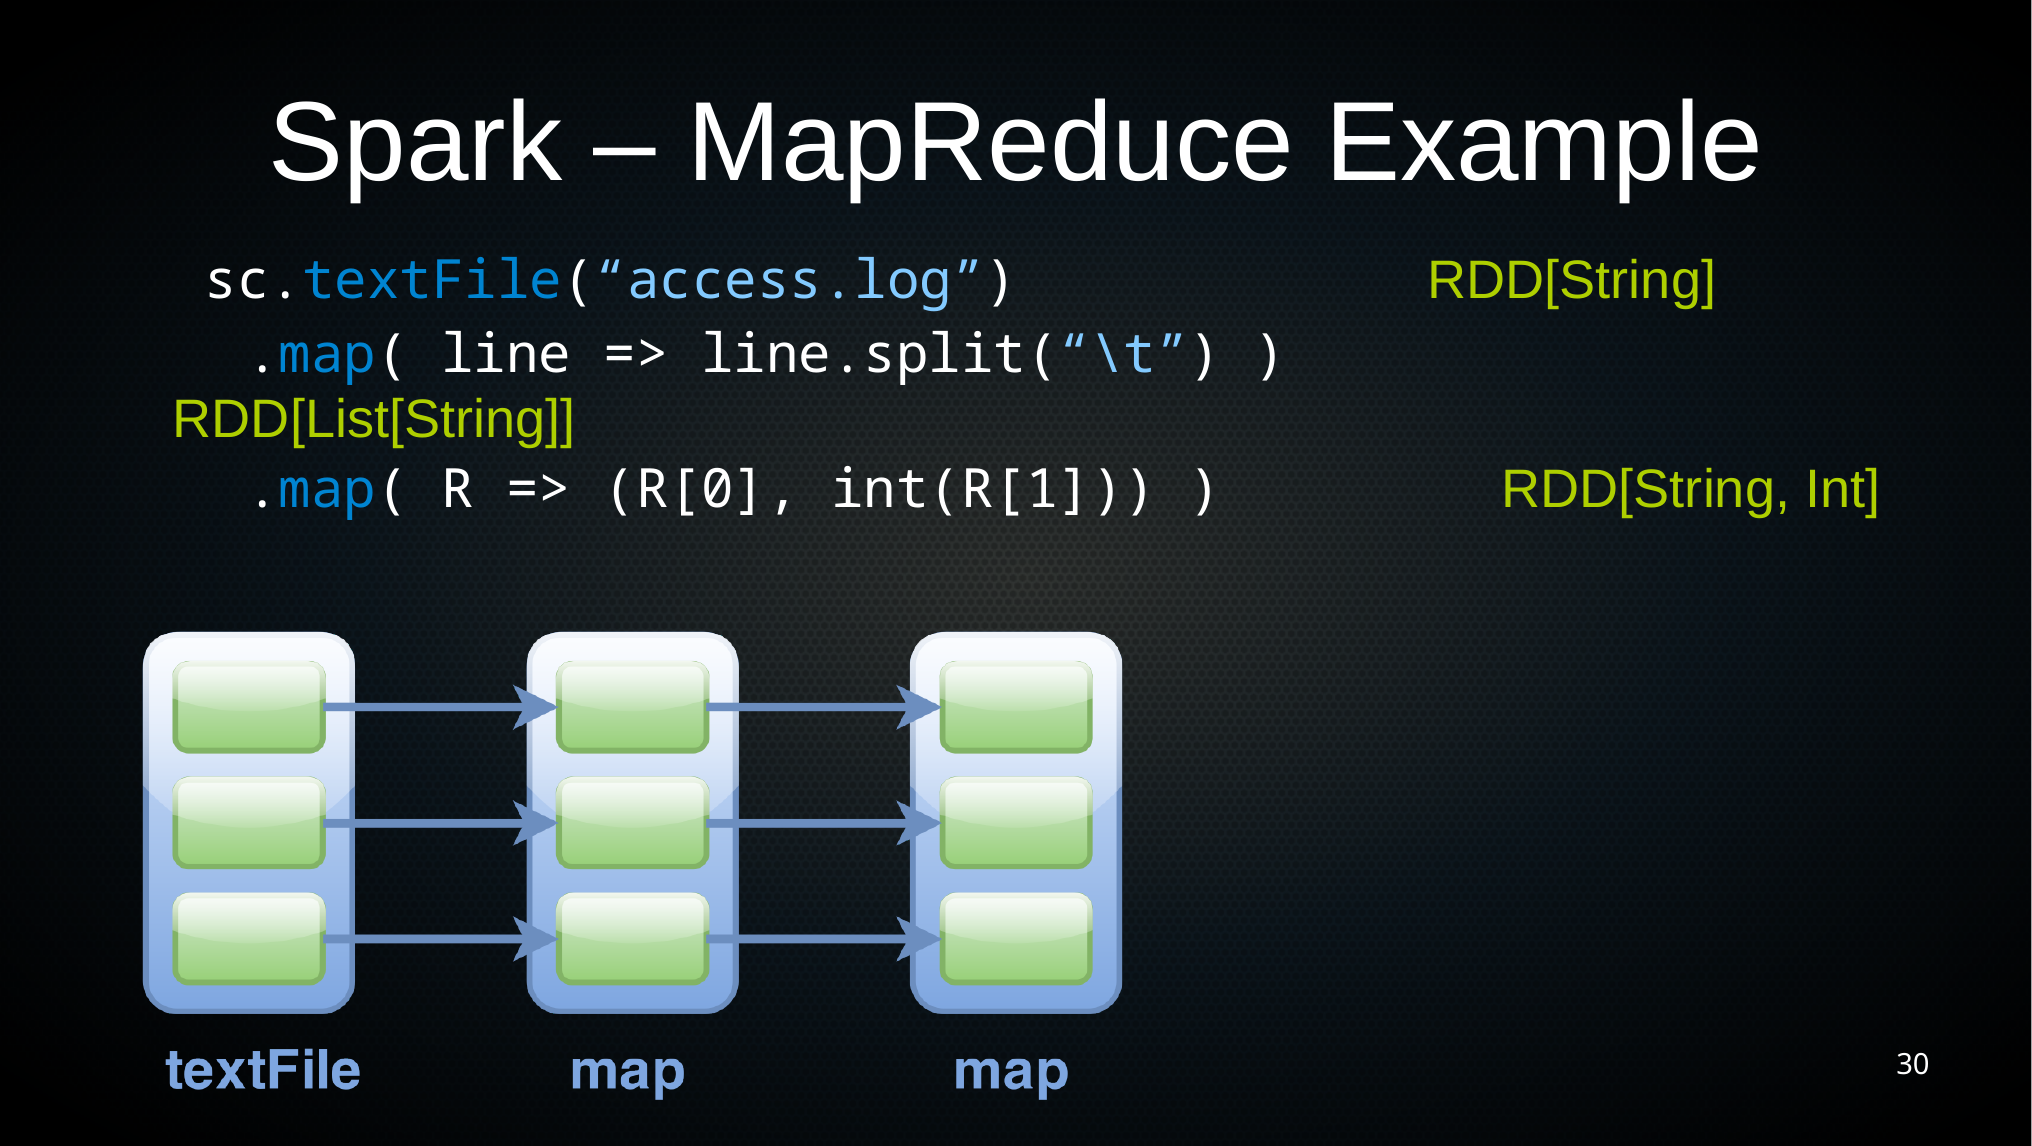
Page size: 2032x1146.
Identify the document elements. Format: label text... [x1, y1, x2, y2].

picture [0, 0, 2032, 1146]
list sc.textFile(“access.log”) RDD[String] .map( line => line.split(“\t”) ) RDD[List[String]] .map( R => (R[0], int(R[1])) ) RDD[String, Int] [101, 240, 1890, 906]
title Spark – MapReduce Example [101, 45, 1930, 237]
